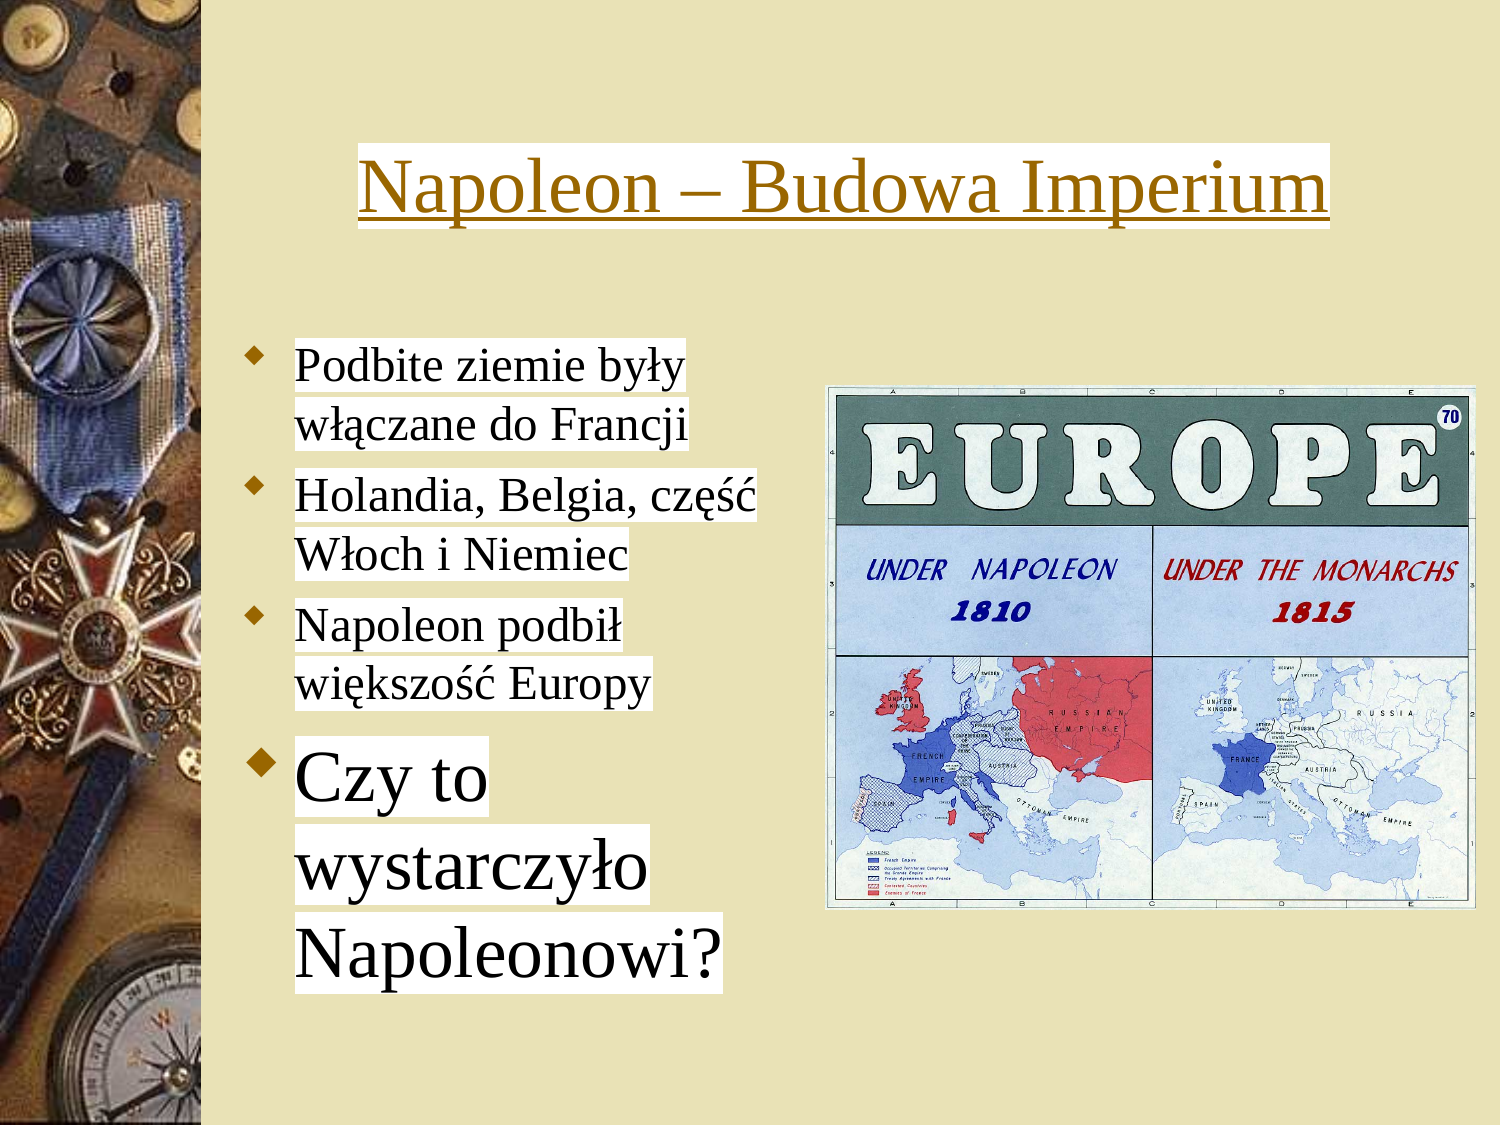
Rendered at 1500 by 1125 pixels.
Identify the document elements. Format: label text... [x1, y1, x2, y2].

picture [825, 385, 1476, 910]
picture [0, 0, 201, 1125]
title Napoleon – Budowa Imperium [224, 87, 1463, 275]
list Podbite ziemie były włączane do Francji Holandia, Belgia, część Włoch i Niemiec Napoleon podbił większość Europy Czy to wystarczyło Napoleonowi? [225, 324, 838, 1000]
